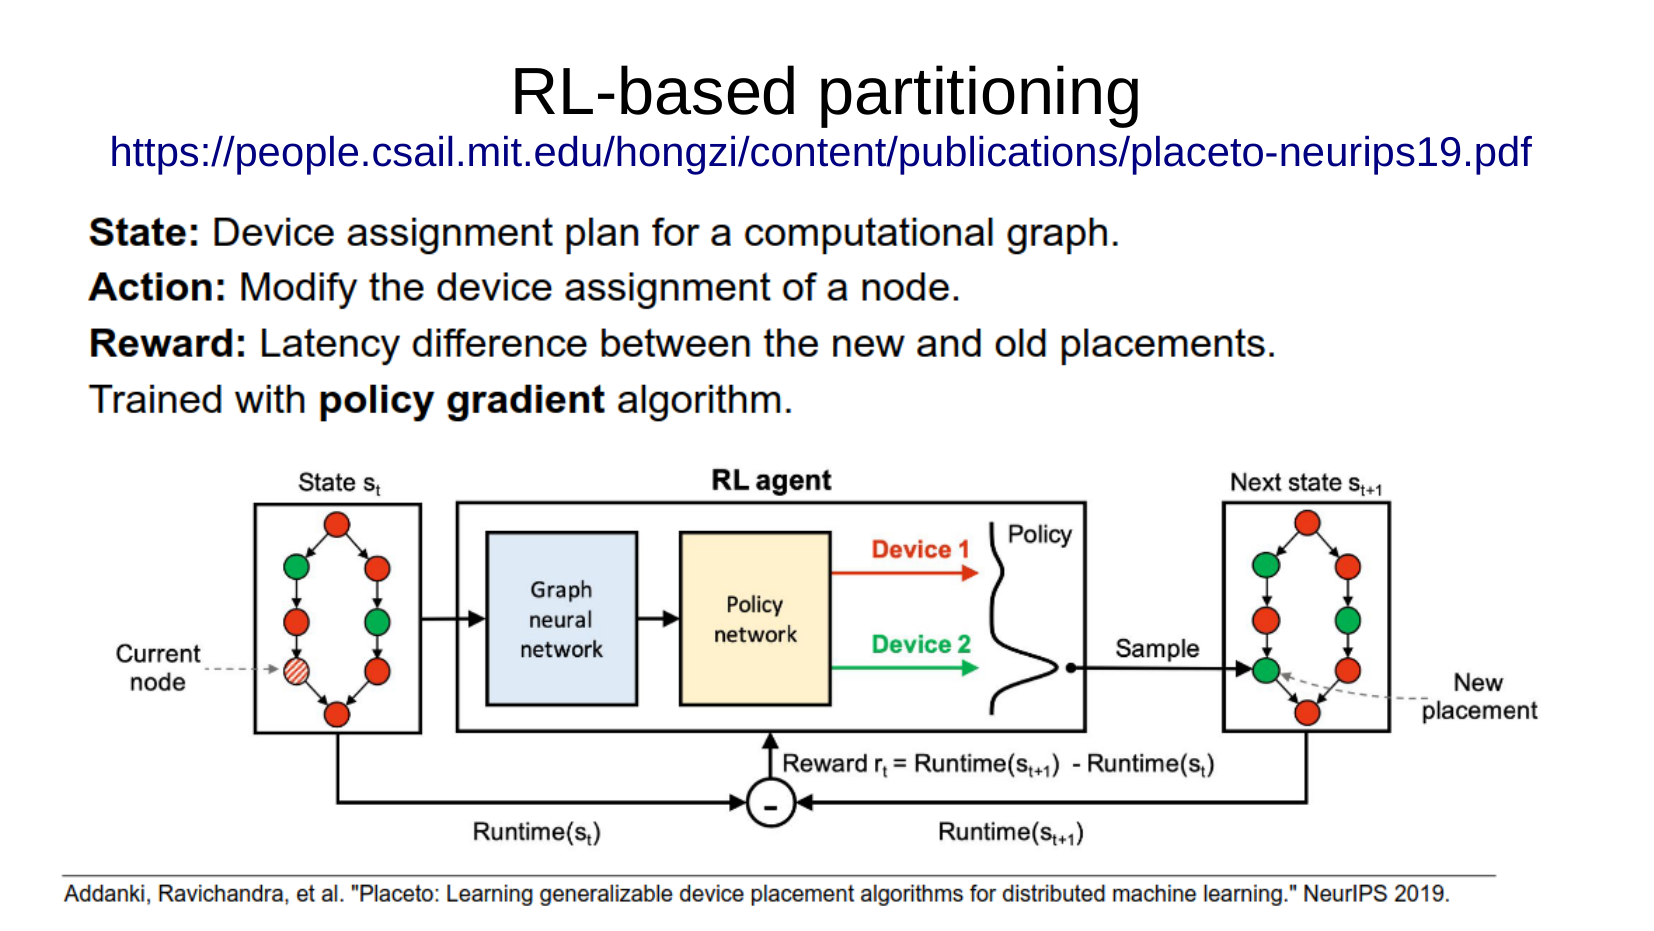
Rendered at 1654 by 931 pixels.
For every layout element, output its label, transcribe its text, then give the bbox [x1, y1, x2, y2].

picture [38, 194, 1560, 920]
title RL-based partitioning https://people.csail.mit.edu/hongzi/content/publications/placeto-neurips19.pdf [82, 37, 1571, 193]
